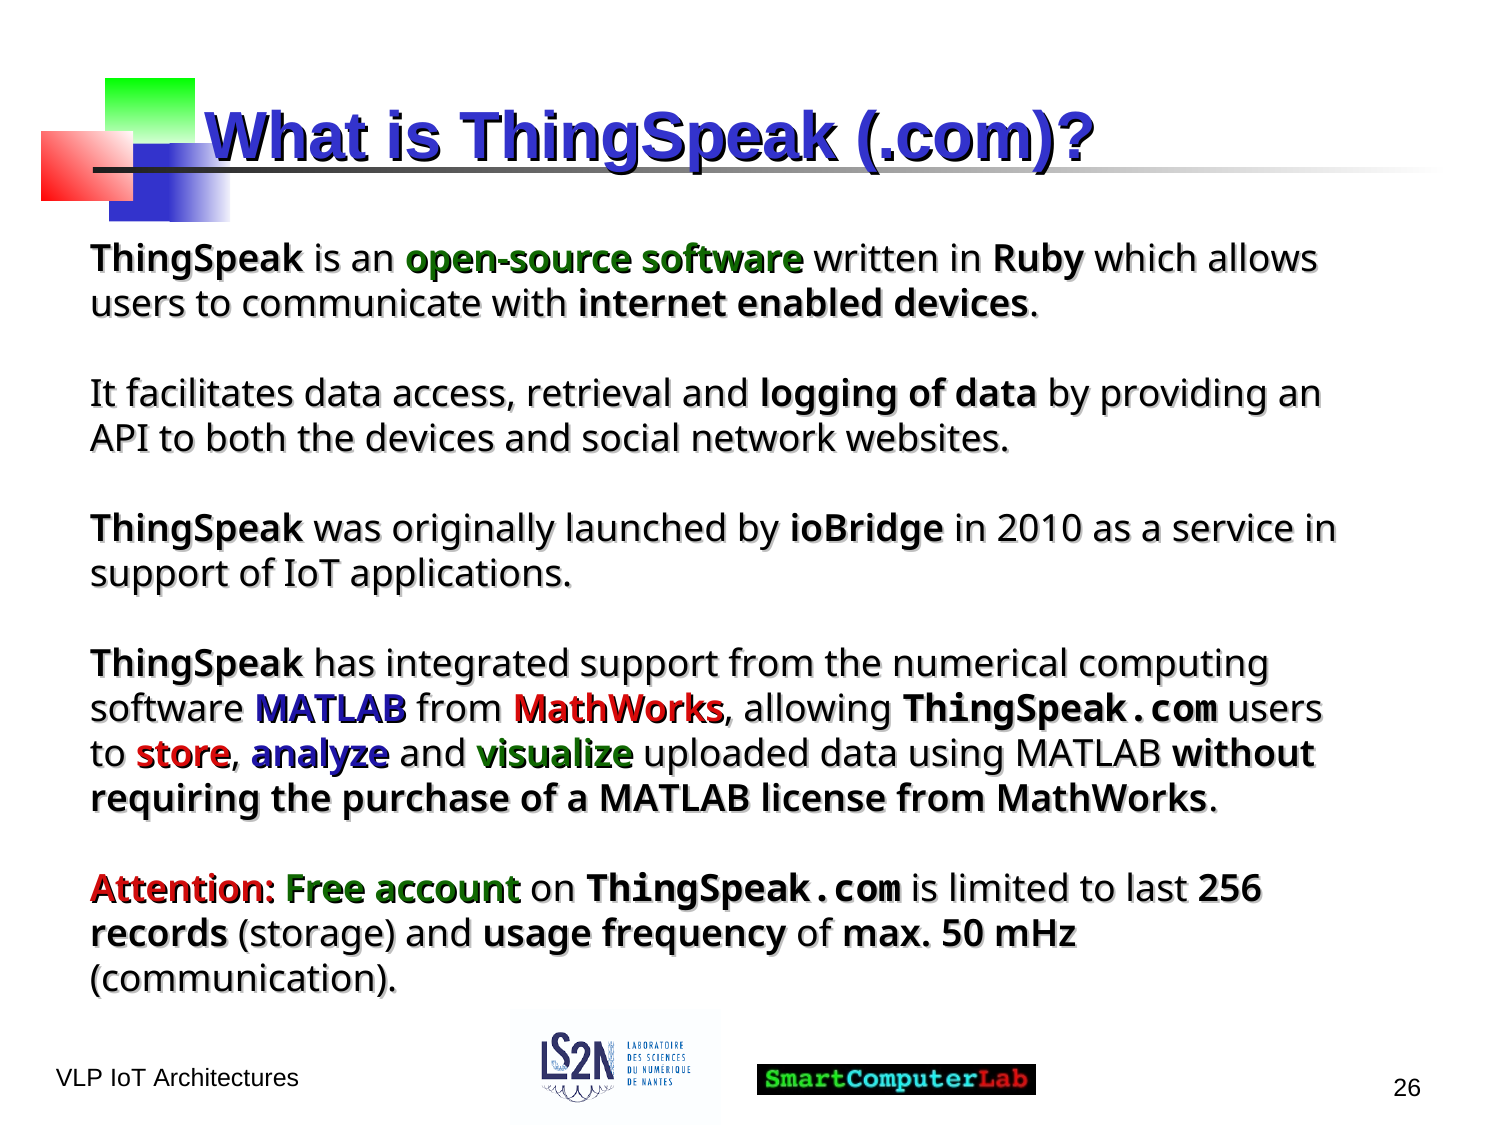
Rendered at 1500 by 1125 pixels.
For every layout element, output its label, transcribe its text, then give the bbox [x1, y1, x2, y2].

picture [510, 1009, 721, 1125]
text_box ThingSpeak is an open-source software written in Ruby which allows users to communicate with internet enabled devices. It facilitates data access, retrieval and logging of data by providing an API to both the devices and social network websites. ThingSpeak was originally launched by ioBridge in 2010 as a service in support of IoT applications. ThingSpeak has integrated support from the numerical computing software MATLAB from MathWorks, allowing ThingSpeak.com users to store, analyze and visualize uploaded data using MATLAB without requiring the purchase of a MATLAB license from MathWorks. Attention: Free account on ThingSpeak.com is limited to last 256 records (storage) and usage frequency of max. 50 mHz (communication). [75, 226, 1381, 962]
title What is ThingSpeak (.com)? [189, 84, 1426, 180]
picture [757, 1064, 1036, 1095]
